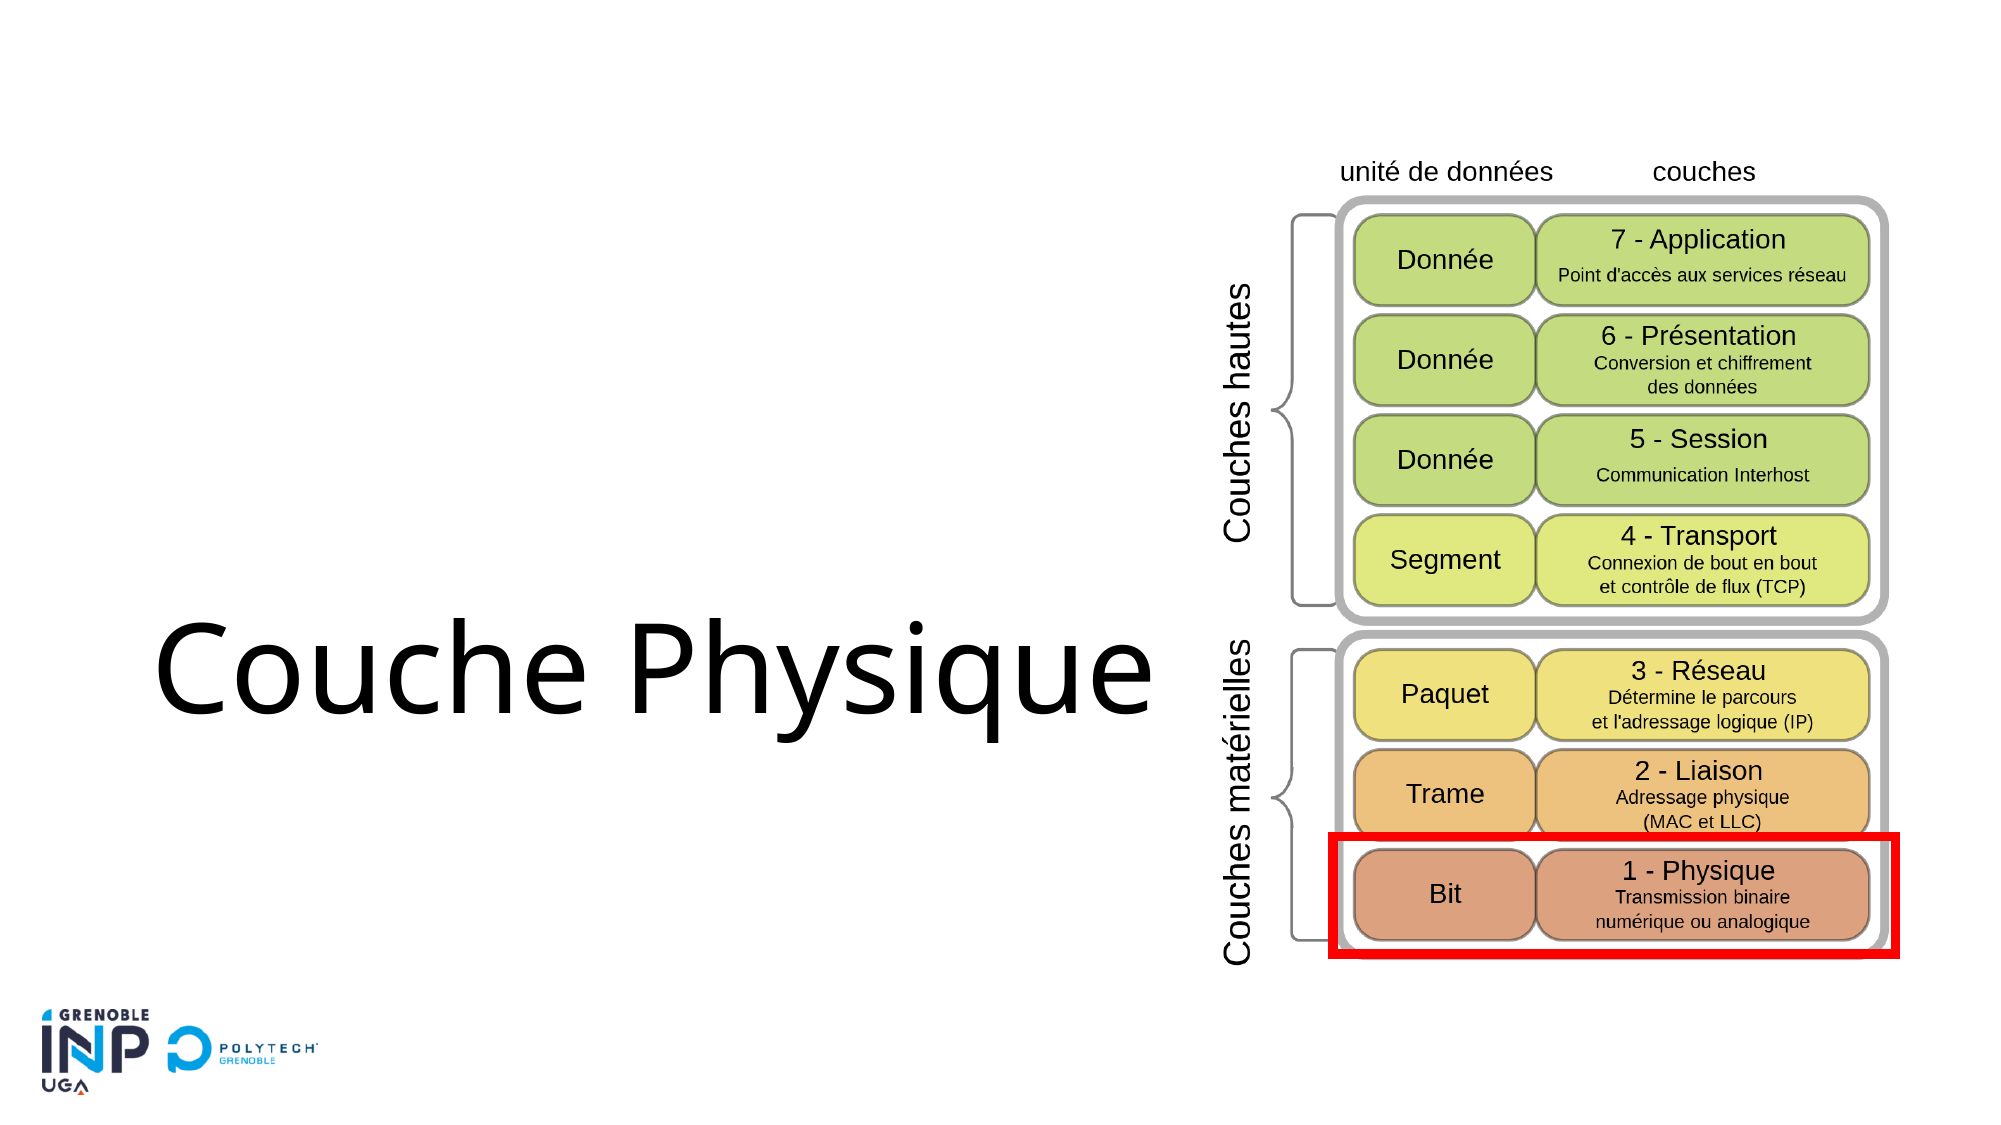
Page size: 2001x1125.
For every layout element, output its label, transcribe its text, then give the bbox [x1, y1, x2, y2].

picture [42, 1009, 318, 1095]
title Couche Physique [136, 280, 1207, 749]
picture [1207, 151, 1928, 999]
